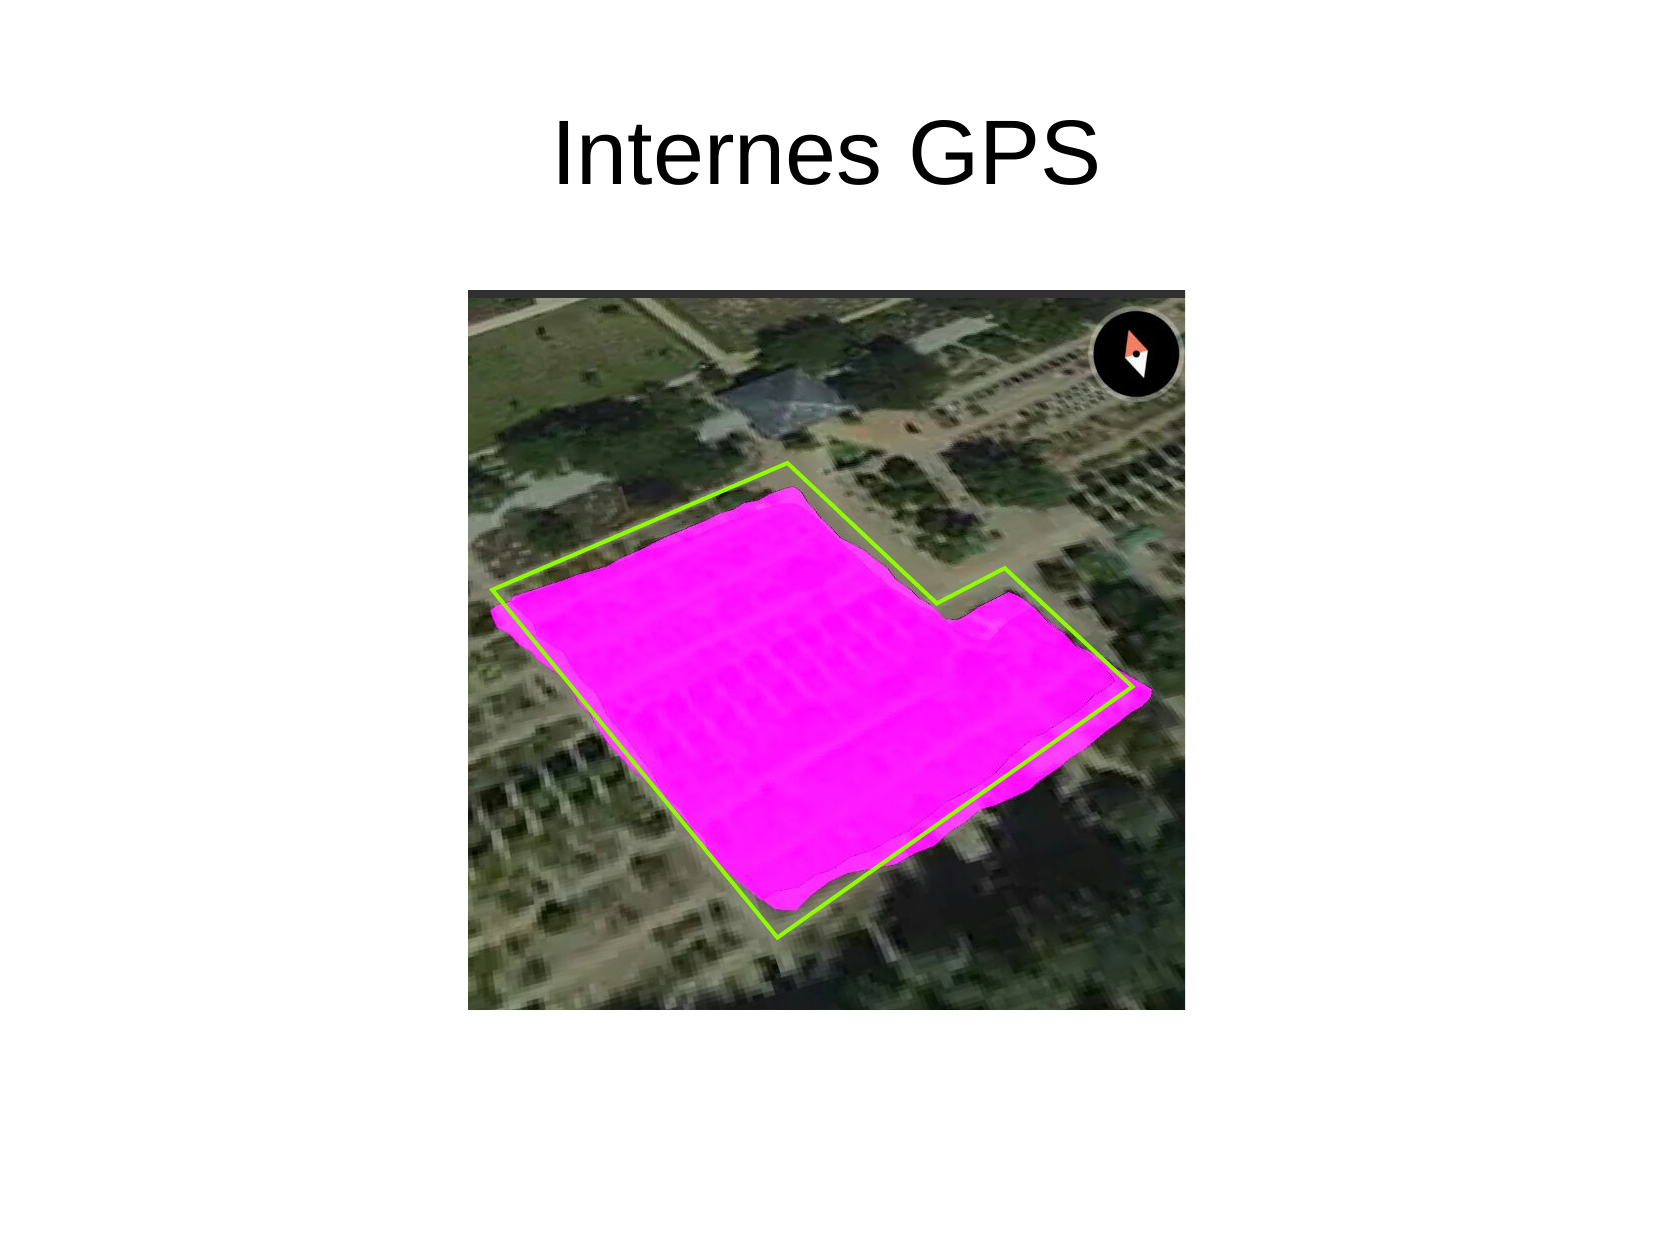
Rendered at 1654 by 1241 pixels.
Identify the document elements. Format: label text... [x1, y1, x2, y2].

picture [468, 290, 1186, 1010]
title Internes GPS [82, 49, 1571, 257]
